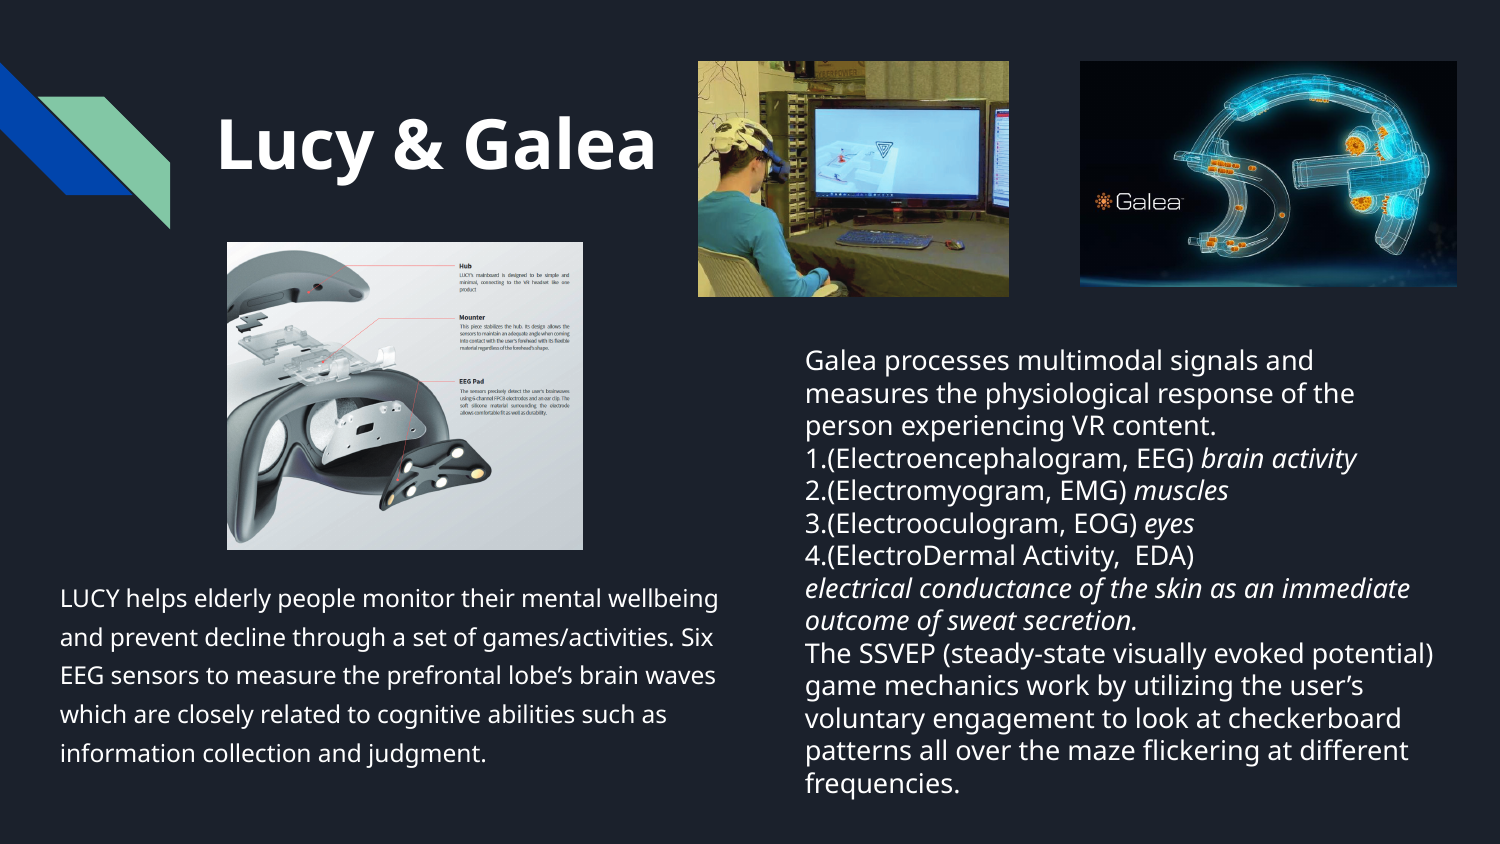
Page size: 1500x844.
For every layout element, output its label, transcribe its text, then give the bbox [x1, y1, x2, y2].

picture [698, 61, 1009, 297]
picture [227, 242, 583, 550]
picture [1080, 61, 1457, 287]
list LUCY helps elderly people monitor their mental wellbeing and prevent decline through a set of games/activities. Six EEG sensors to measure the prefrontal lobe’s brain waves which are closely related to cognitive abilities such as information collection and judgment. [44, 561, 766, 787]
text_box Galea processes multimodal signals and measures the physiological response of the person experiencing VR content. 1.(Electroencephalogram, EEG) brain activity 2.(Electromyogram, EMG) muscles 3.(Electrooculogram, EOG) eyes 4.(ElectroDermal Activity, EDA) electrical conductance of the skin as an immediate outcome of sweat secretion. The SSVEP (steady-state visually evoked potential) game mechanics work by utilizing the user’s voluntary engagement to look at checkerboard patterns all over the maze flickering at different frequencies. [789, 328, 1457, 799]
title Lucy & Galea [200, 80, 677, 231]
